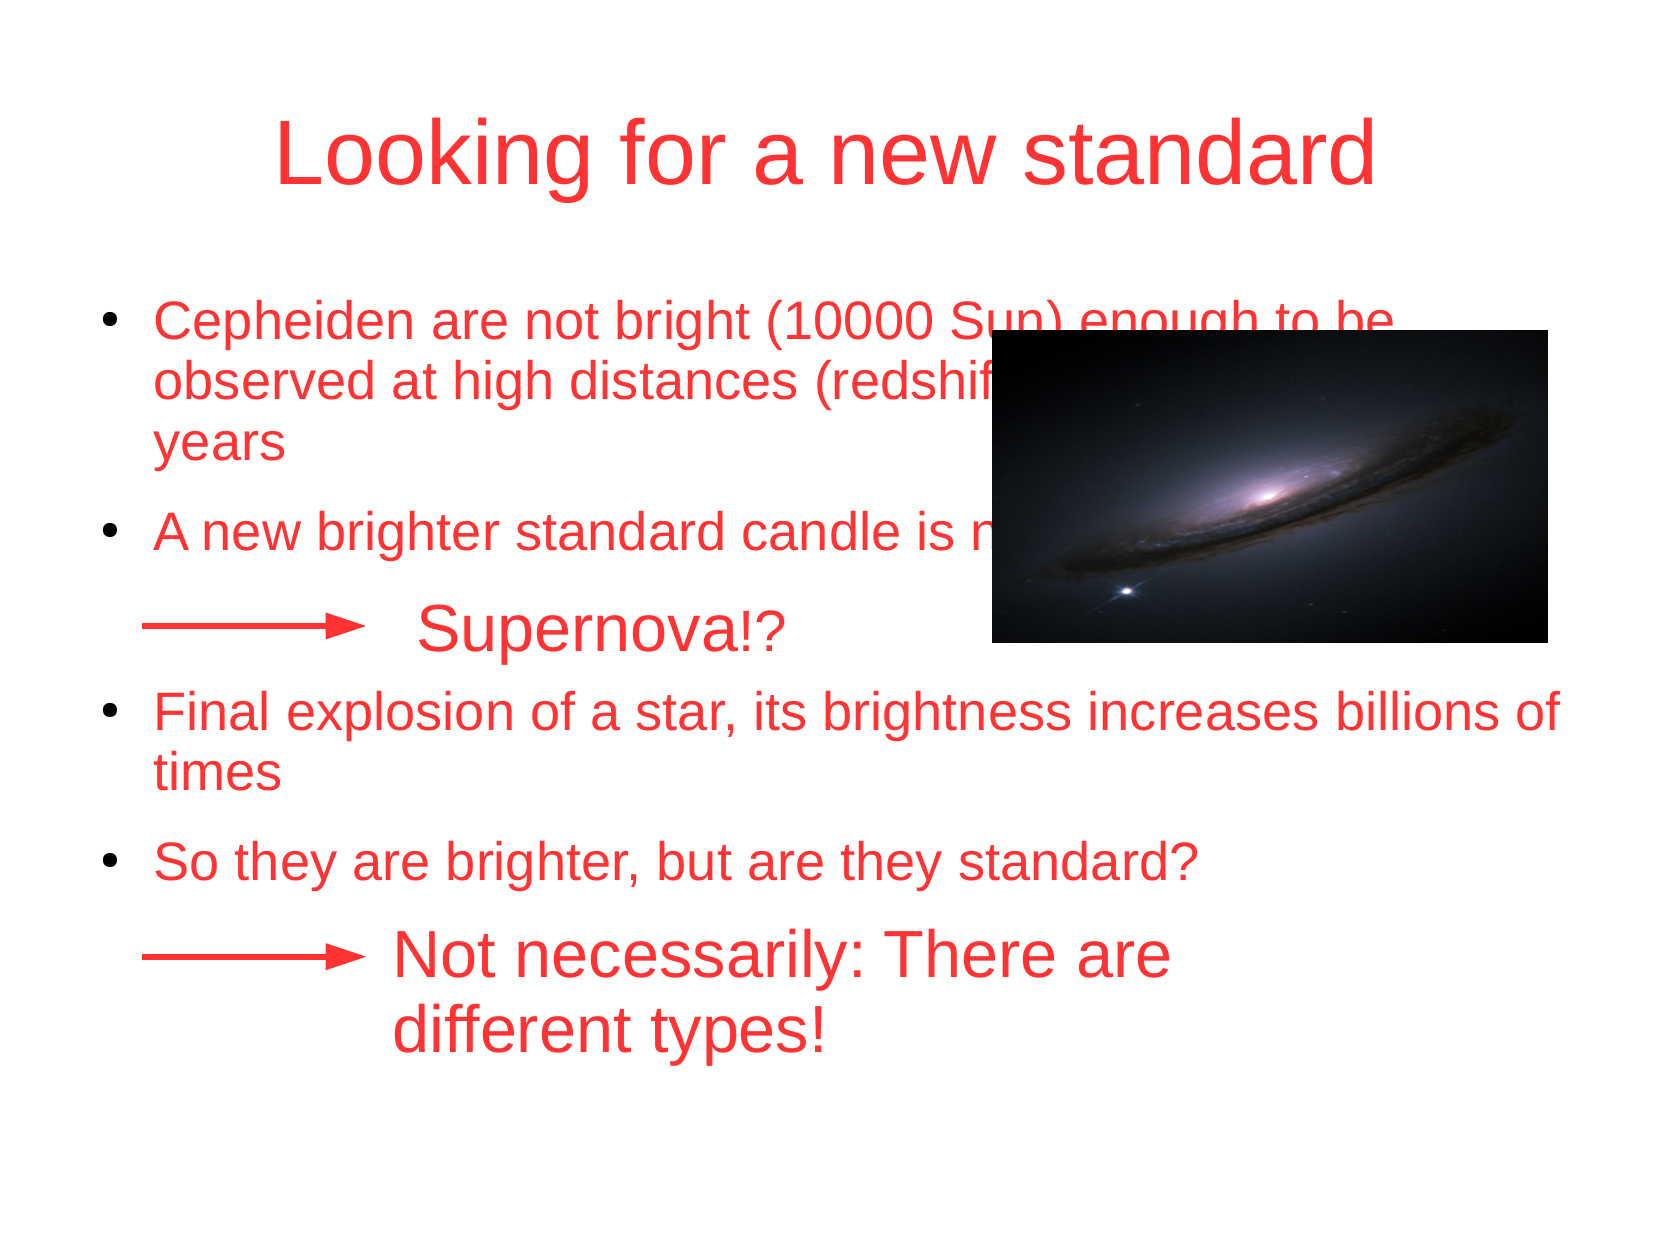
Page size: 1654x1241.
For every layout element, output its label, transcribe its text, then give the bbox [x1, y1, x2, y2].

text_box Supernova!? [401, 583, 1087, 674]
text_box Not necessarily: There are different types! [377, 909, 1406, 1074]
title Looking for a new standard [82, 49, 1571, 257]
list Cepheiden are not bright (10000 Sun) enough to be observed at high distances (redshifts) few million light years A new brighter standard candle is needed! Final explosion of a star, its brightness increases billions of times So they are brighter, but are they standard? [82, 290, 1572, 1215]
picture [992, 330, 1548, 643]
